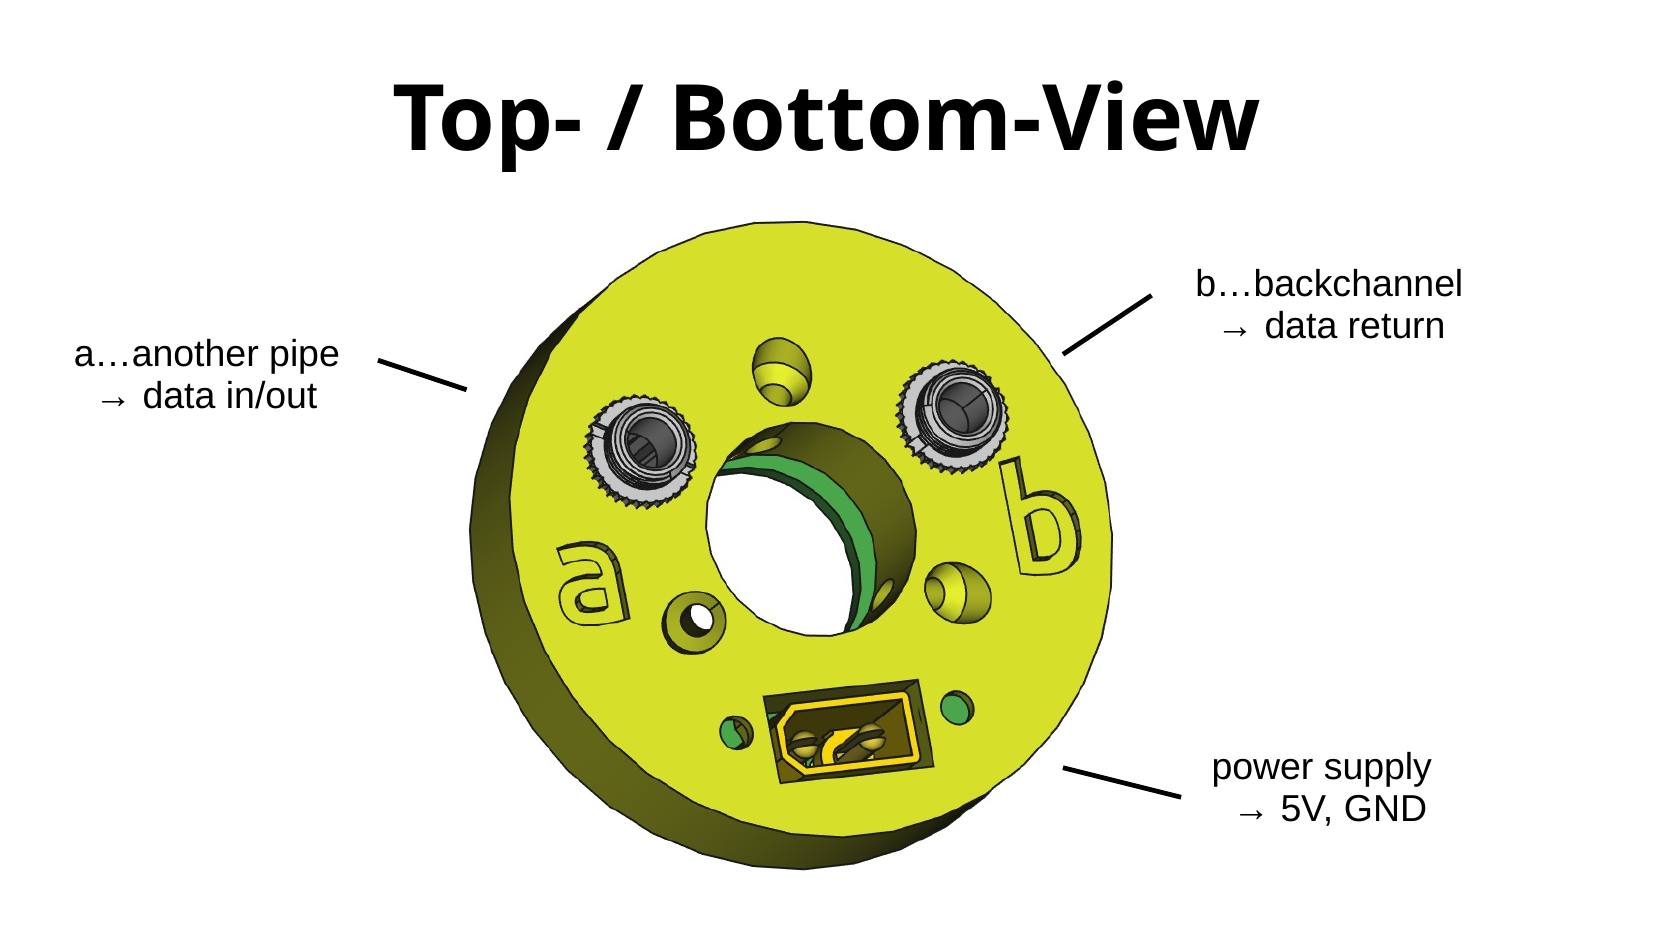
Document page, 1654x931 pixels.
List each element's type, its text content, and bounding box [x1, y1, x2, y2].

picture [442, 206, 1129, 884]
title Top- / Bottom-View [82, 37, 1571, 193]
text_box b…backchannel → data return [1180, 255, 1479, 355]
text_box a…another pipe → data in/out [59, 324, 355, 424]
text_box power supply → 5V, GND [1196, 738, 1447, 837]
